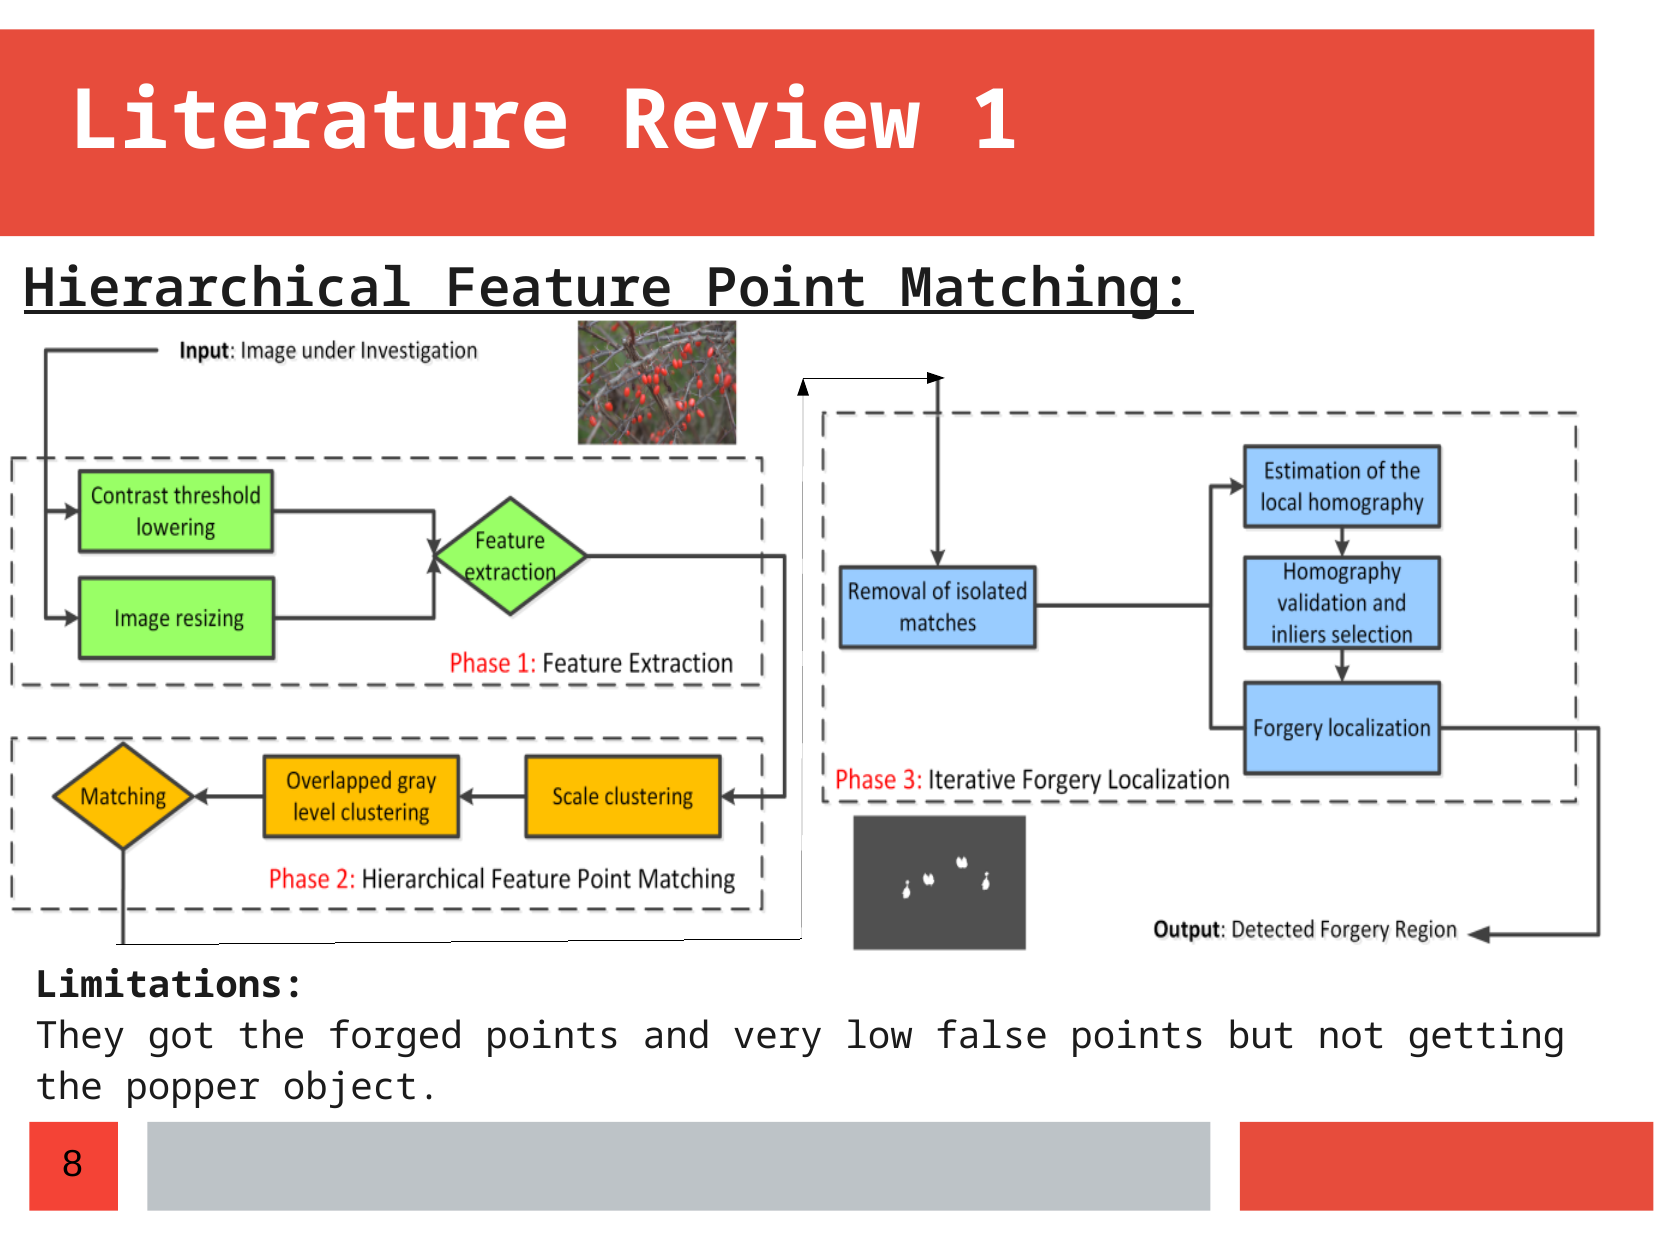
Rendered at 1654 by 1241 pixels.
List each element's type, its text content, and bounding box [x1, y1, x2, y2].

picture [814, 377, 1607, 968]
title Limitations: They got the forged points and very low false points but not getting the popper object. [35, 968, 1642, 1111]
list Hierarchical Feature Point Matching: [23, 248, 1312, 367]
text_box Literature Review 1 [70, 17, 1606, 166]
picture [0, 318, 792, 945]
text_box <number> [47, 1134, 677, 1205]
